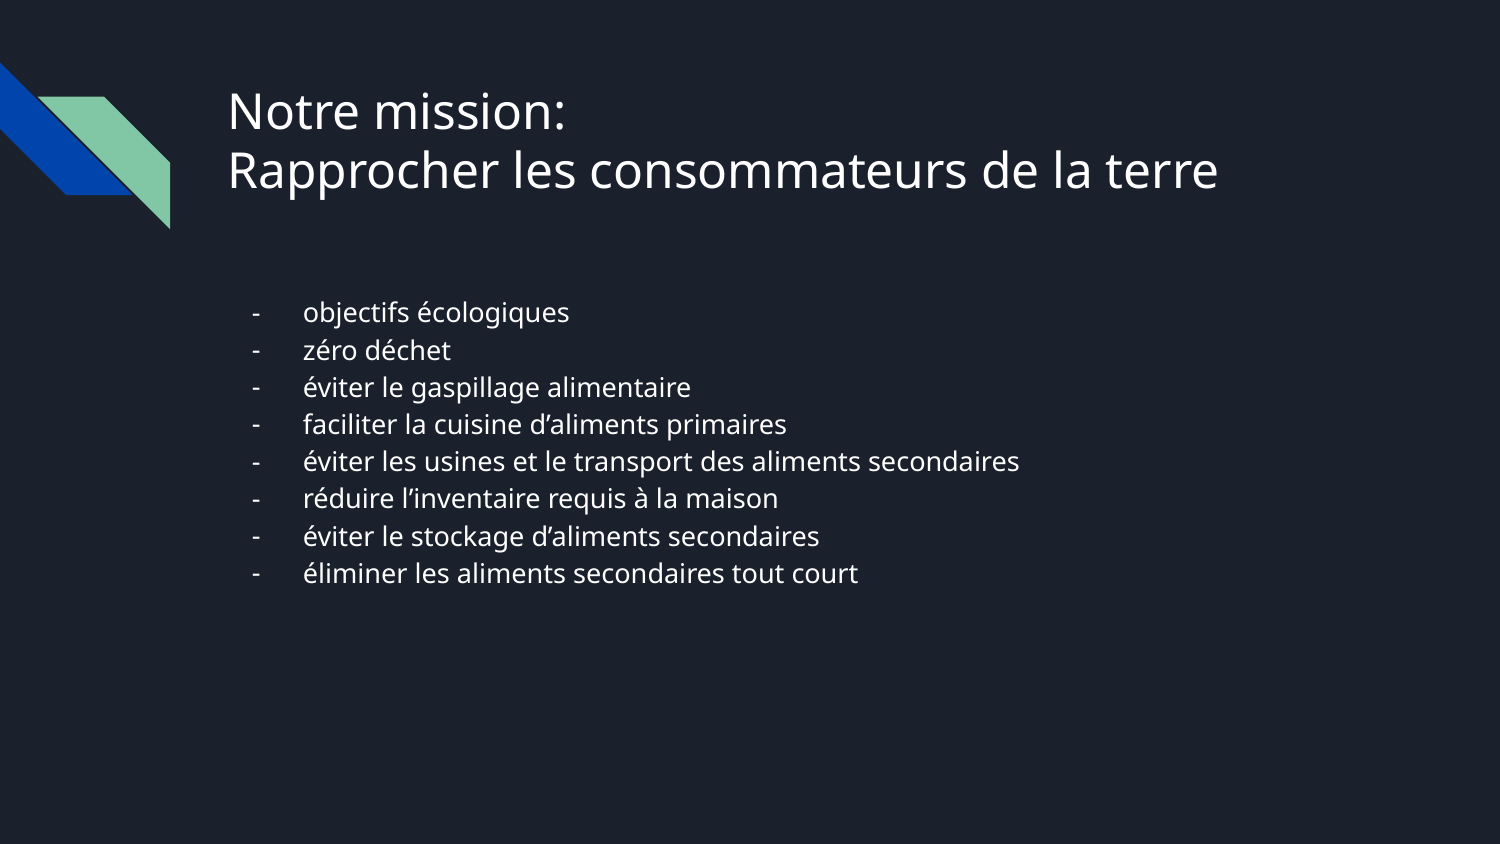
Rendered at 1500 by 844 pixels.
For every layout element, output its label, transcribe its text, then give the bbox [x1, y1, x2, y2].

title Notre mission: Rapprocher les consommateurs de la terre [212, 64, 1368, 215]
list objectifs écologiques zéro déchet éviter le gaspillage alimentaire faciliter la cuisine d’aliments primaires éviter les usines et le transport des aliments secondaires réduire l’inventaire requis à la maison éviter le stockage d’aliments secondaires éliminer les aliments secondaires tout court [212, 275, 1320, 722]
